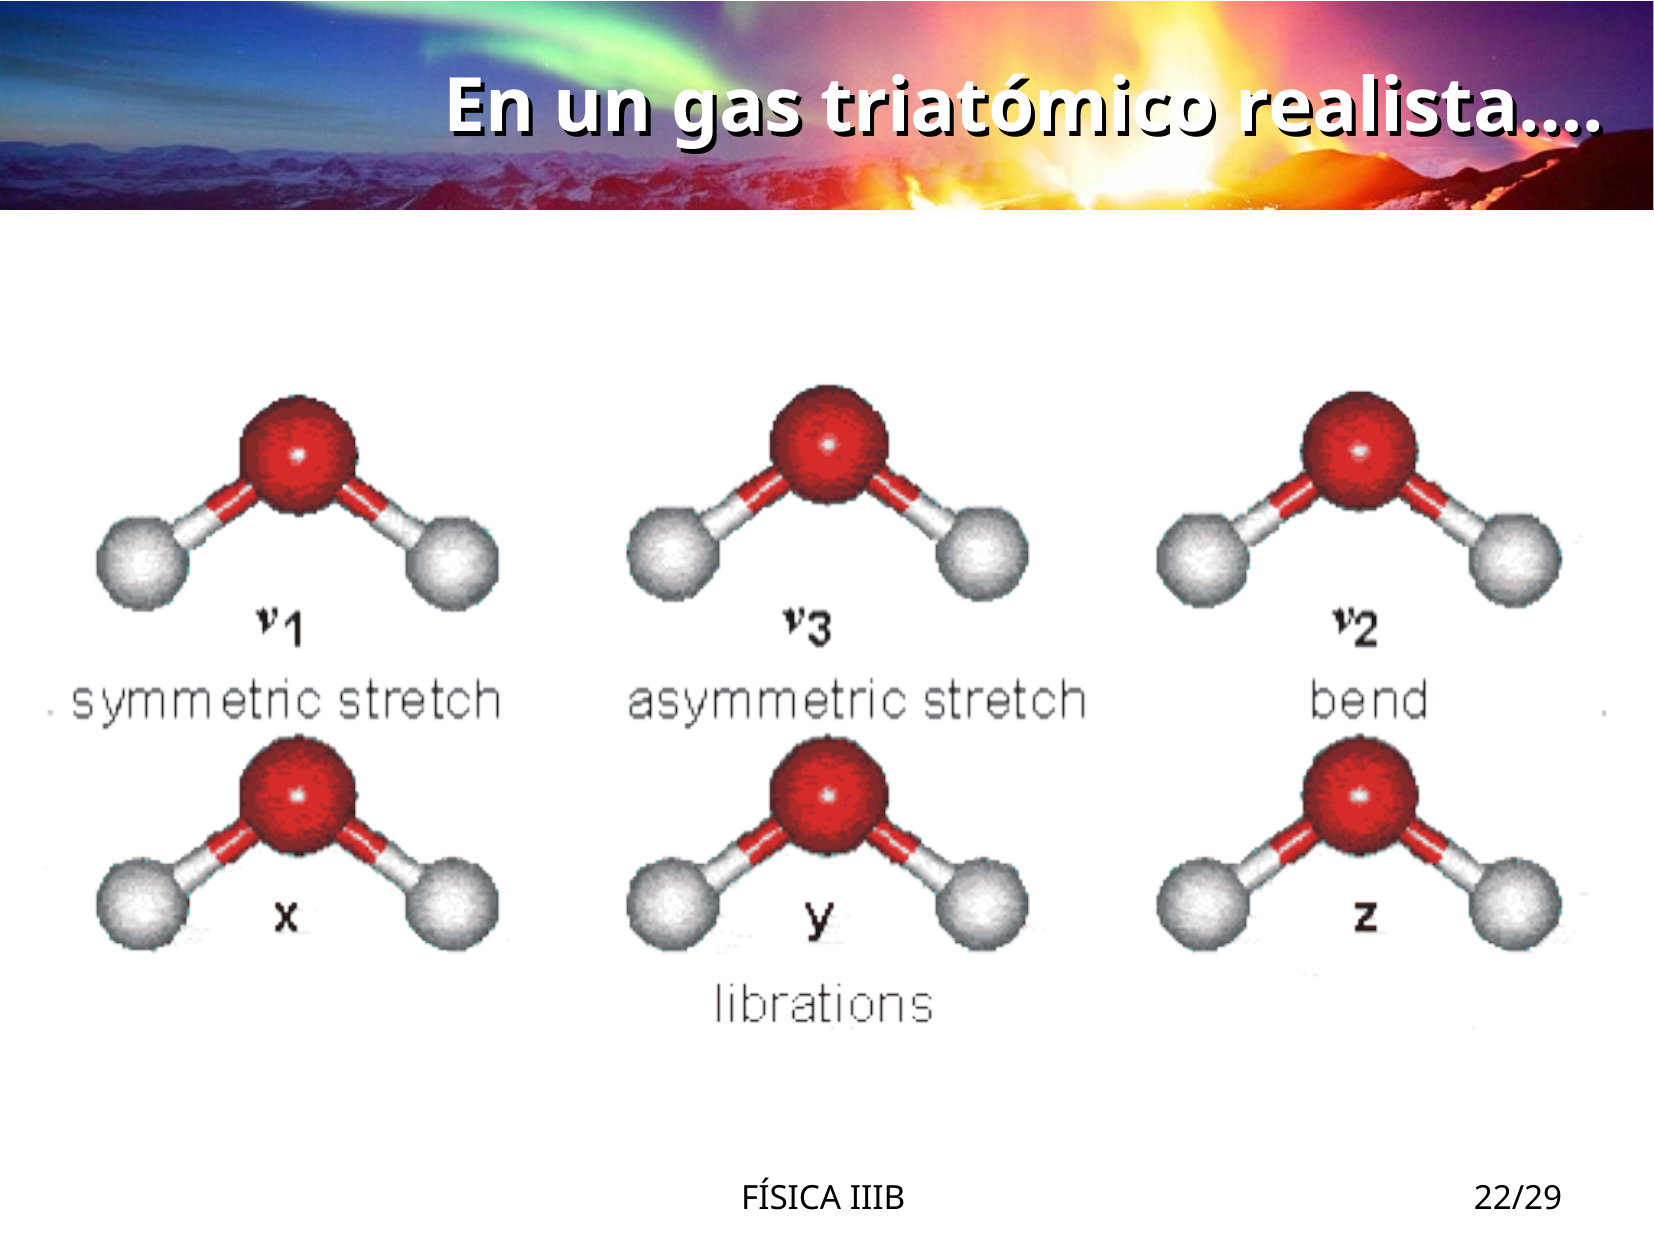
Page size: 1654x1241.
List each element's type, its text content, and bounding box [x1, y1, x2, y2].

picture [45, 379, 1606, 1030]
picture [0, 1, 1654, 210]
title En un gas triatómico realista…. [45, 15, 1606, 191]
